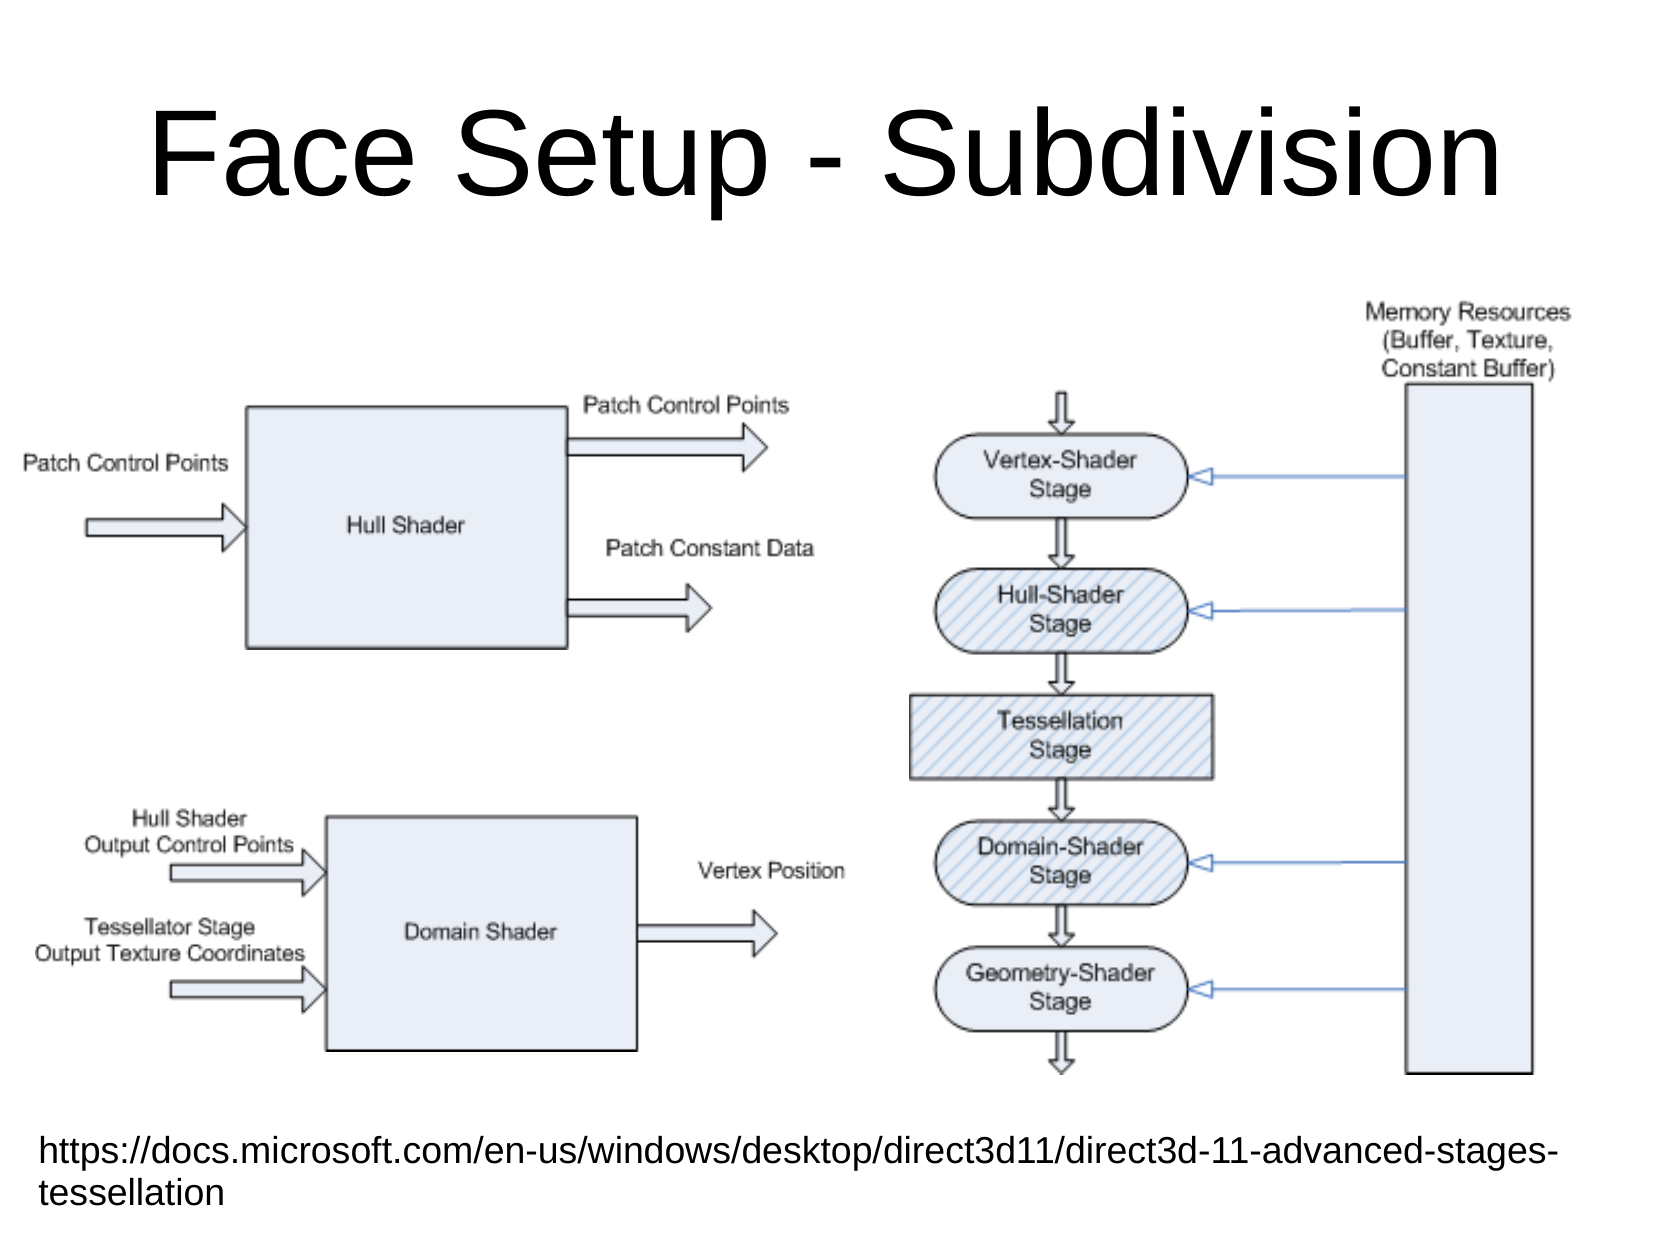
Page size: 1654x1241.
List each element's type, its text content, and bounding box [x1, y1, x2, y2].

picture [23, 389, 817, 650]
title Face Setup - Subdivision [82, 49, 1571, 257]
picture [35, 803, 848, 1052]
text_box https://docs.microsoft.com/en-us/windows/desktop/direct3d11/direct3d-11-advanced-stages-tessellation [23, 1122, 1619, 1221]
picture [909, 295, 1574, 1075]
